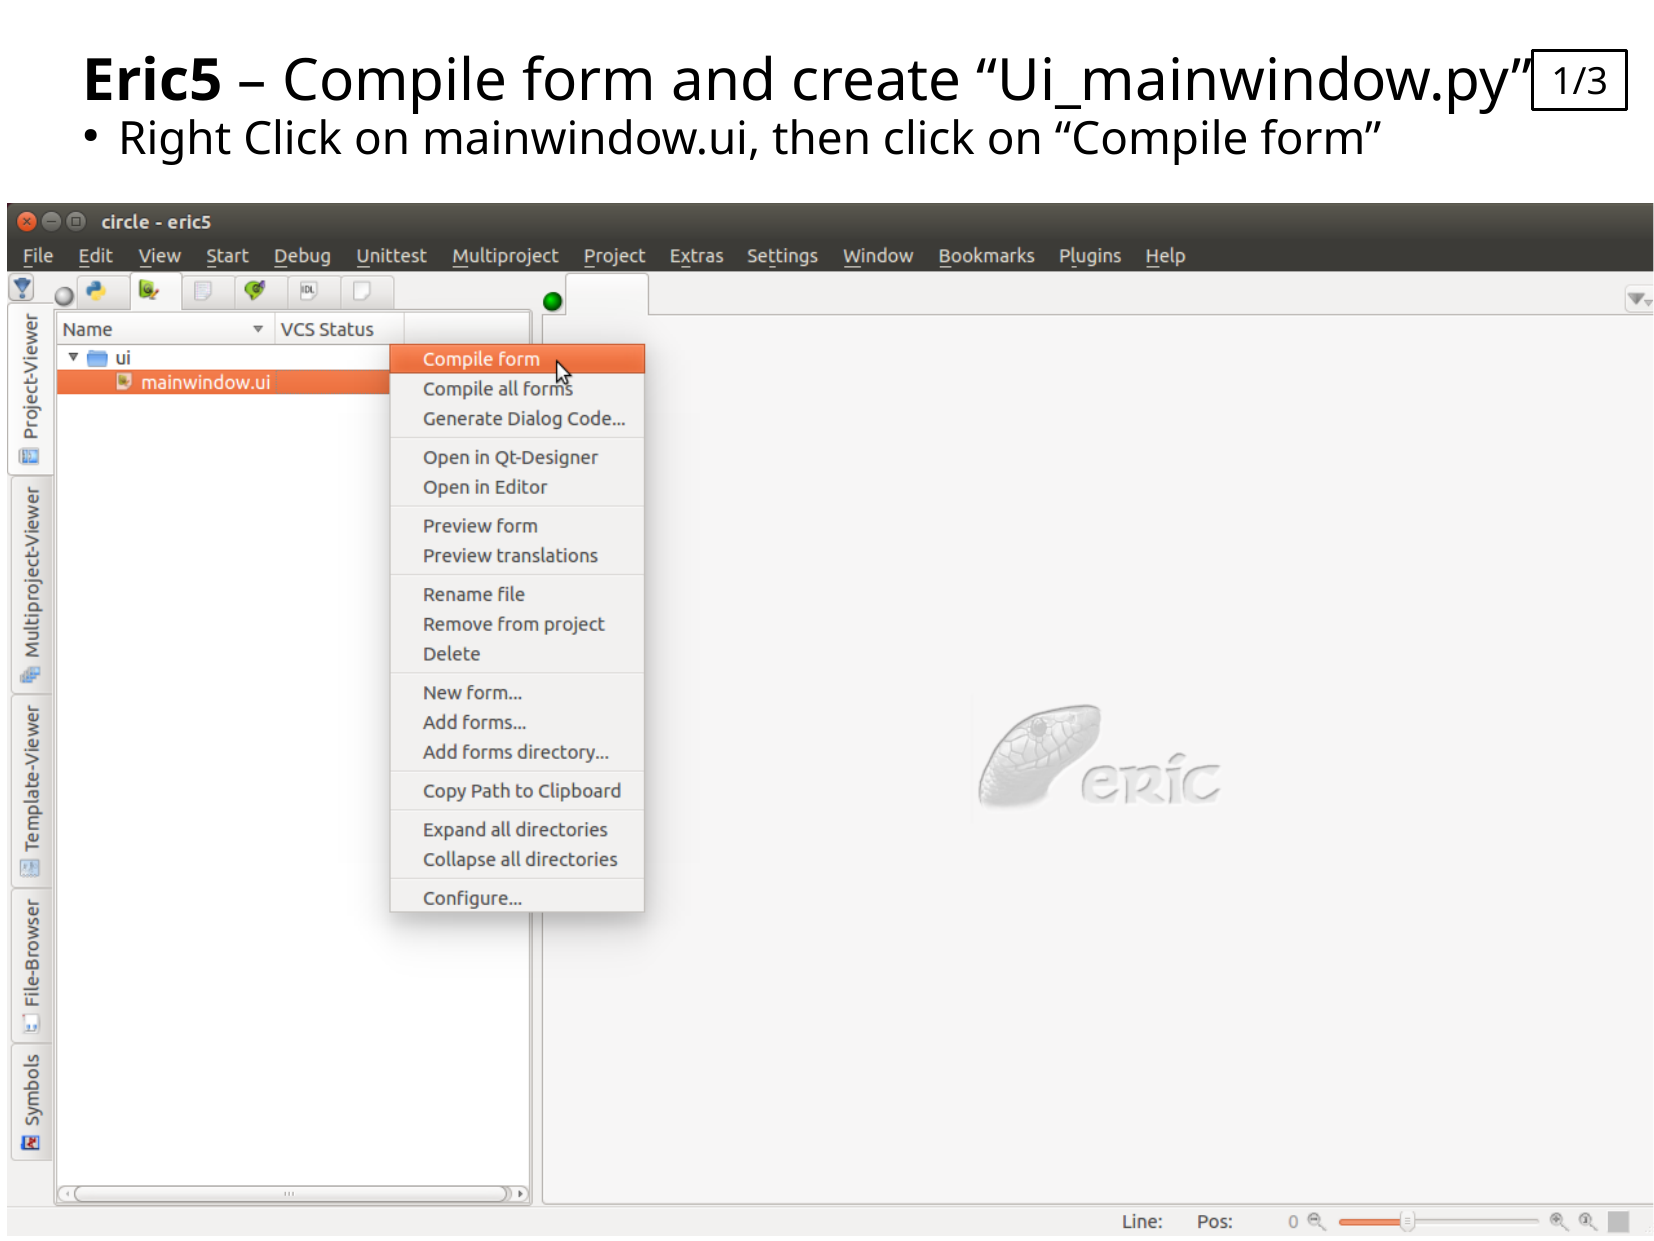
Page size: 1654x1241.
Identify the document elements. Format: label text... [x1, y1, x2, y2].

text_box Right Click on mainwindow.ui, then click on “Compile form” [82, 94, 1571, 180]
text_box 1/3 [1532, 50, 1627, 110]
picture [7, 203, 1654, 1236]
title Eric5 – Compile form and create “Ui_mainwindow.py” [82, 39, 1571, 94]
